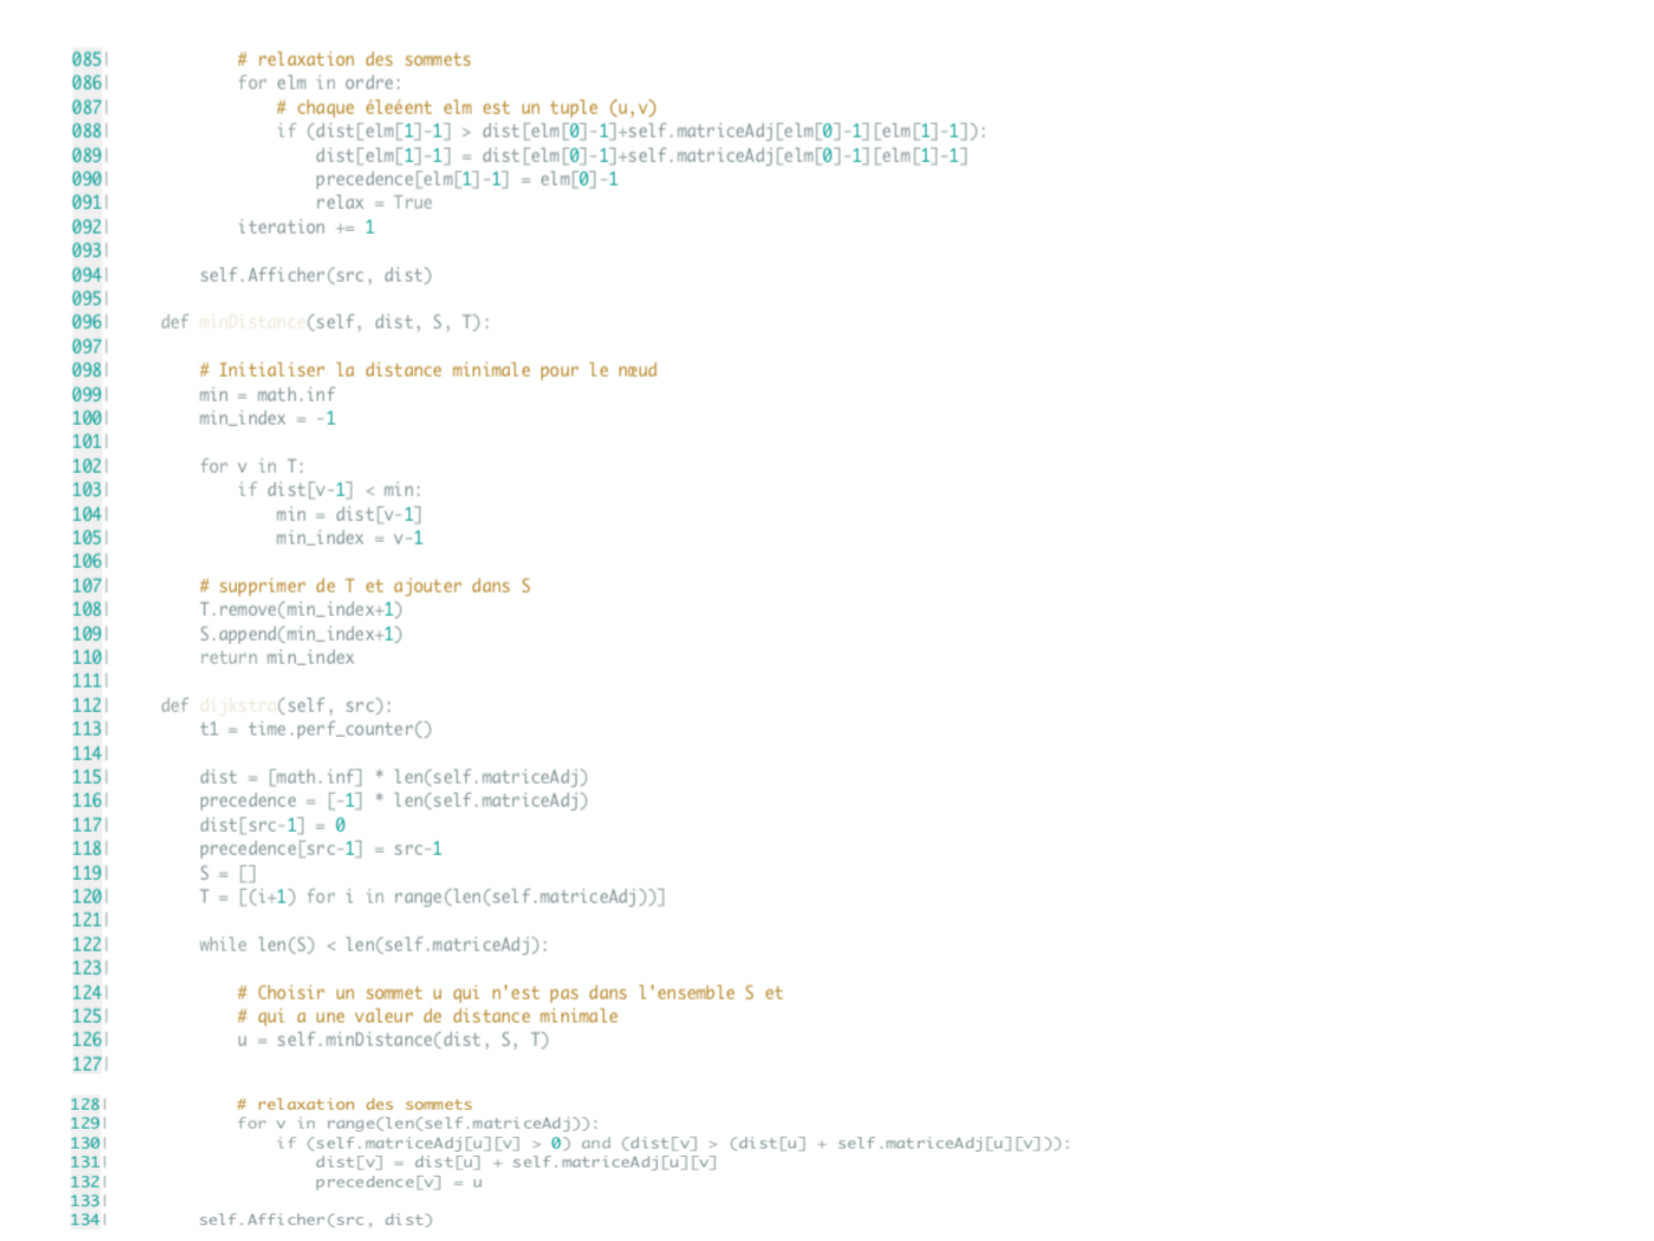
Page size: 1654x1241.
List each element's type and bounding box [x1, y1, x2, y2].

picture [23, 35, 1548, 1241]
